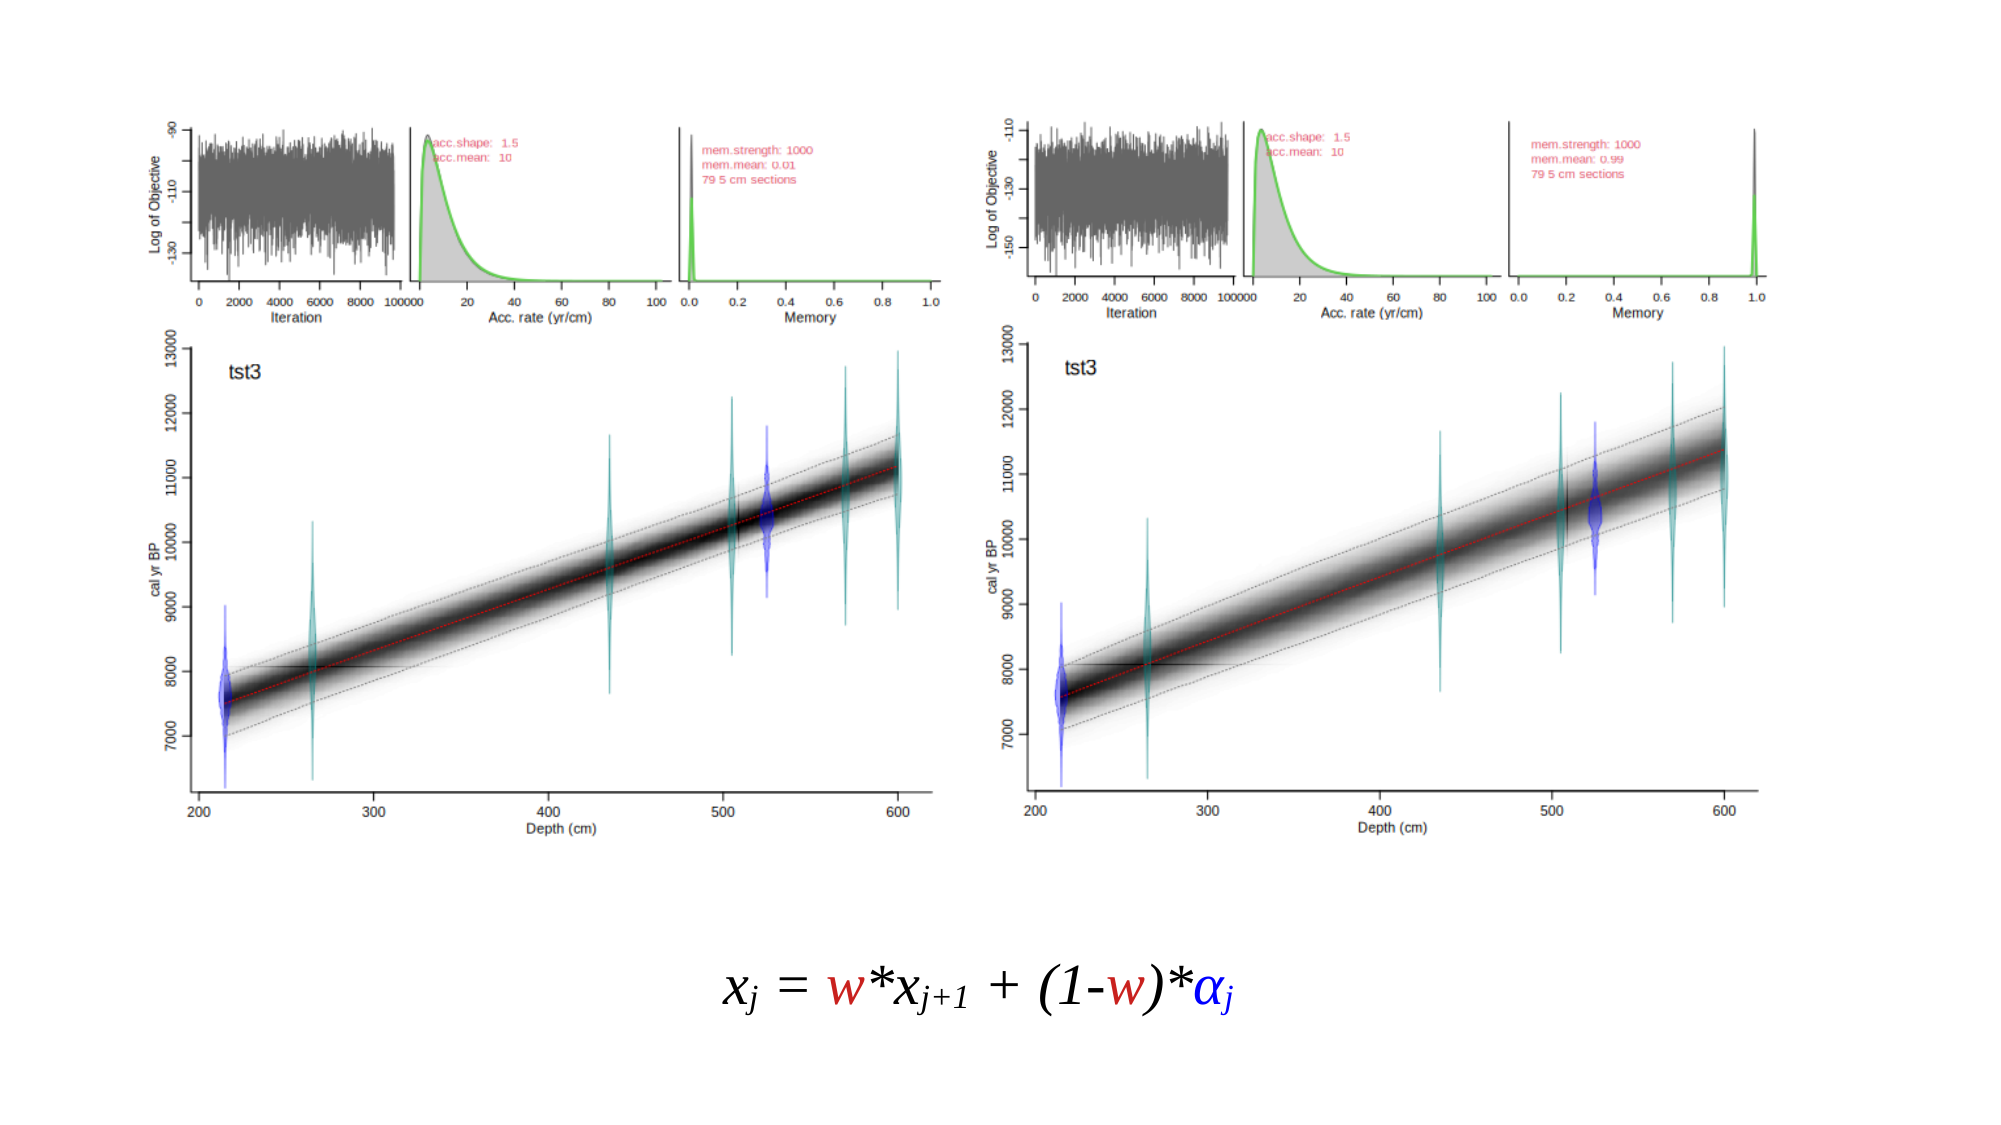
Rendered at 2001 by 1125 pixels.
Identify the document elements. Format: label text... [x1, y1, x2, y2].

text_box xj = w*xj+1 + (1-w)*αj [708, 944, 1249, 1025]
picture [145, 118, 945, 839]
picture [981, 112, 1772, 838]
